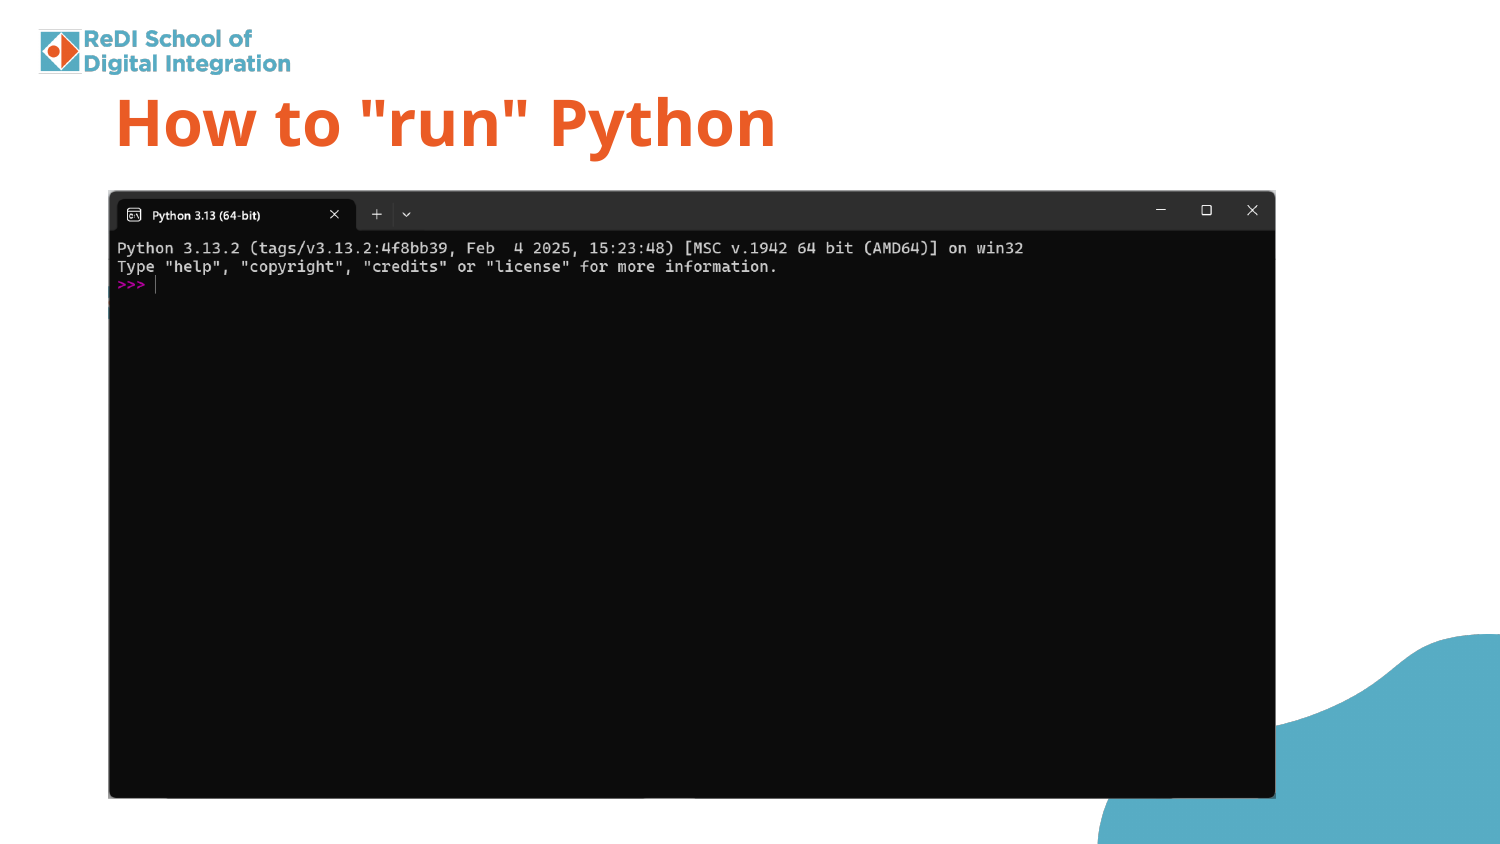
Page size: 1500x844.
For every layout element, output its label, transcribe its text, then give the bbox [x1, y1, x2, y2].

picture [38, 27, 291, 75]
text_box How to "run" Python [108, 91, 1361, 215]
picture [108, 190, 1500, 844]
